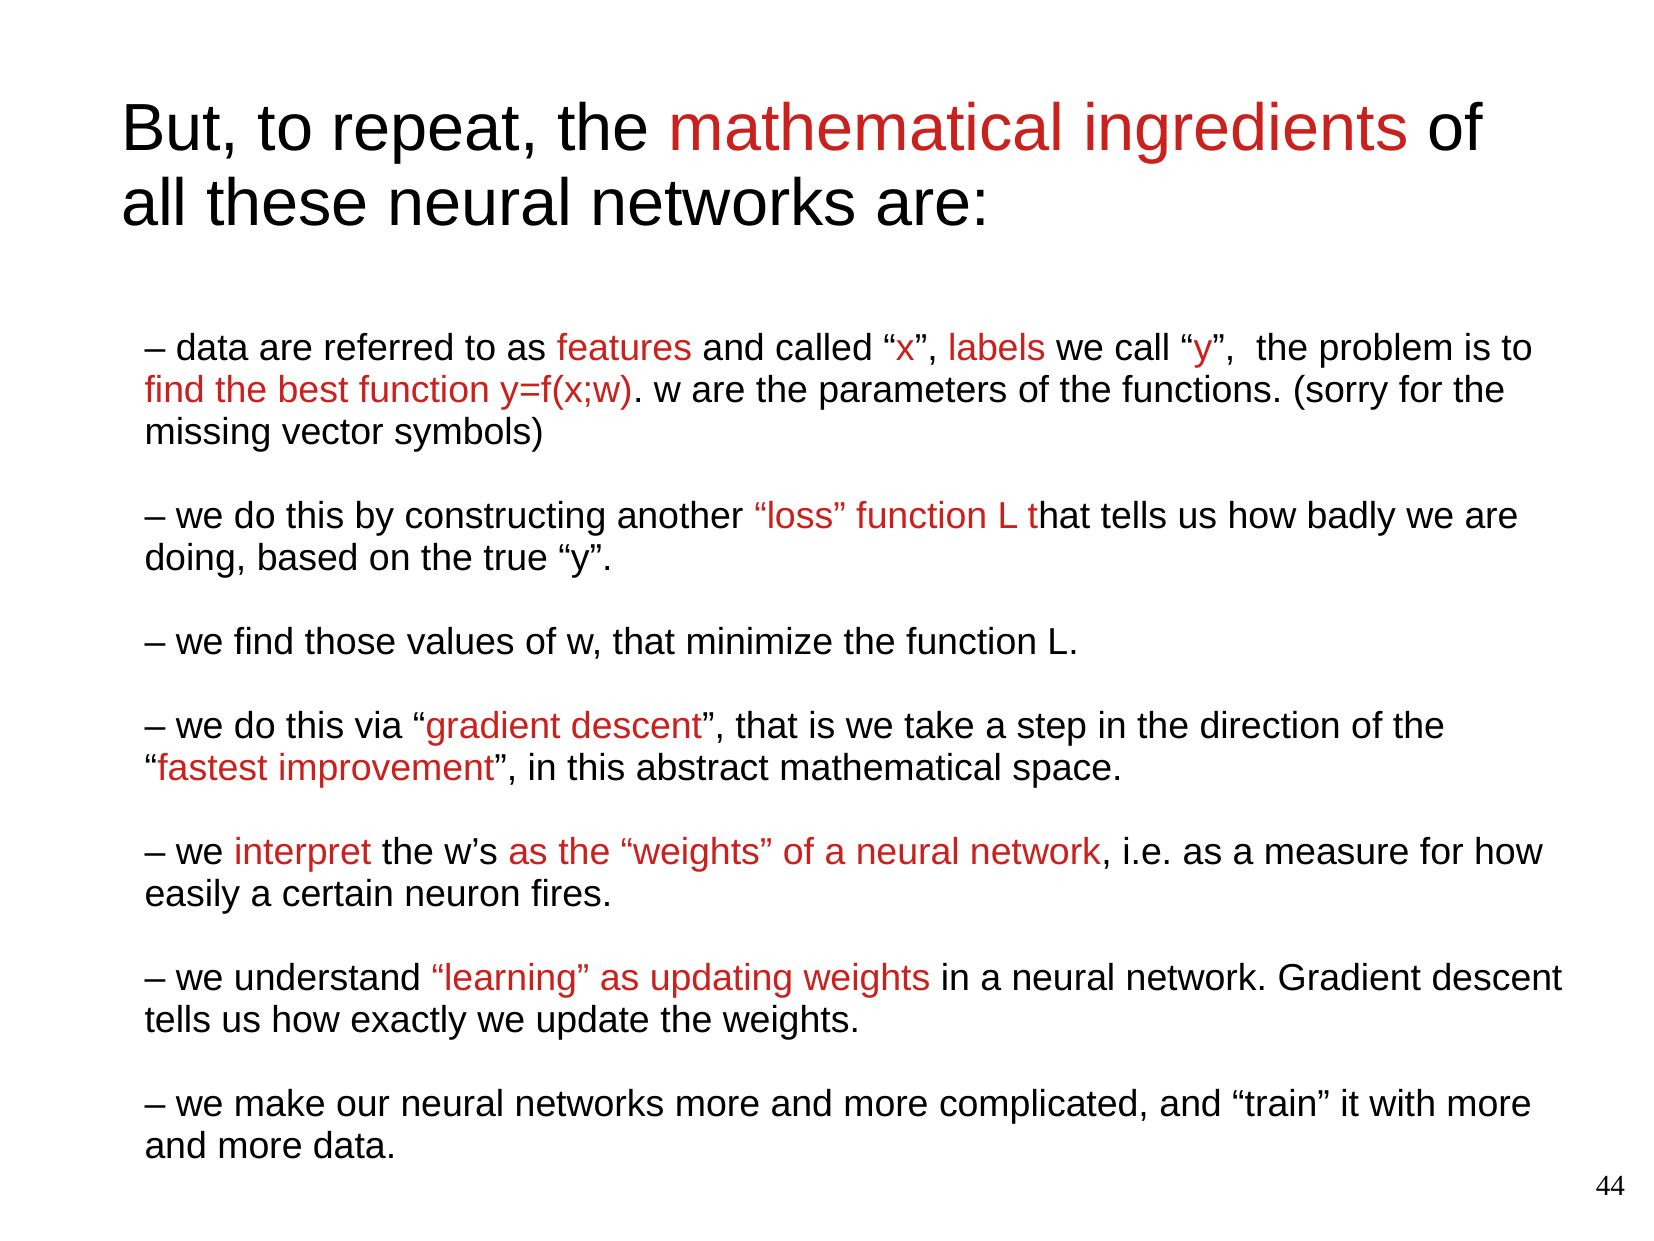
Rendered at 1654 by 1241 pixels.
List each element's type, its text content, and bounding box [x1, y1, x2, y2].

text_box – data are referred to as features and called “x”, labels we call “y”, the problem is to find the best function y=f(x;w). w are the parameters of the functions. (sorry for the missing vector symbols) – we do this by constructing another “loss” function L that tells us how badly we are doing, based on the true “y”. – we find those values of w, that minimize the function L. – we do this via “gradient descent”, that is we take a step in the direction of the “fastest improvement”, in this abstract mathematical space. – we interpret the w’s as the “weights” of a neural network, i.e. as a measure for how easily a certain neuron fires. – we understand “learning” as updating weights in a neural network. Gradient descent tells us how exactly we update the weights. – we make our neural networks more and more complicated, and “train” it with more and more data. [129, 318, 1583, 1174]
text_box But, to repeat, the mathematical ingredients of all these neural networks are: [106, 82, 1548, 248]
